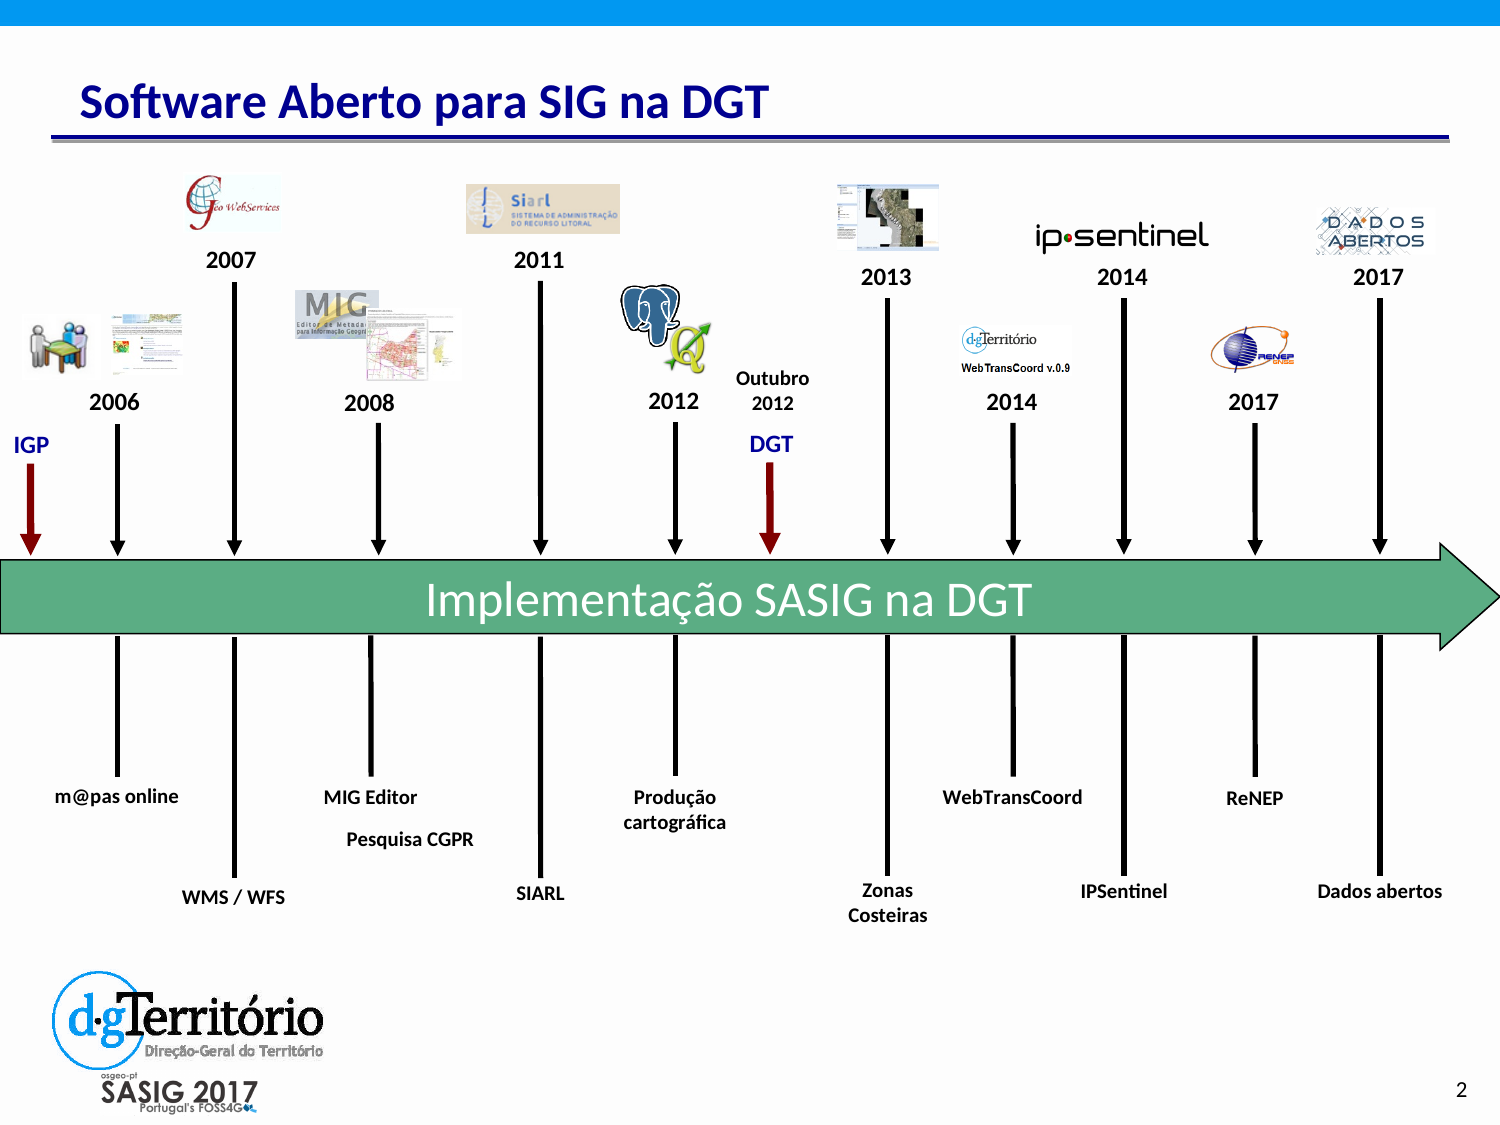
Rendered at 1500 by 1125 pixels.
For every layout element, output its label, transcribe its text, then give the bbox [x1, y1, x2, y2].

text_box WebTransCoord [927, 776, 1098, 818]
text_box Software Aberto para SIG na DGT [64, 42, 1146, 137]
text_box IPSentinel [1065, 869, 1183, 910]
text_box SIARL [501, 871, 580, 913]
text_box 2011 [498, 235, 580, 282]
text_box MIG Editor [308, 776, 433, 818]
text_box Dados abertos [1302, 869, 1458, 910]
text_box m@pas online [39, 775, 194, 816]
text_box Implementação SASIG na DGT [0, 543, 1500, 650]
text_box Pesquisa CGPR [331, 817, 489, 858]
text_box IGP [0, 421, 65, 467]
text_box DGT [734, 423, 809, 466]
text_box 2008 [329, 378, 411, 425]
text_box <number> [1169, 1066, 1483, 1107]
text_box 2012 [633, 376, 715, 423]
text_box 2006 [74, 378, 156, 424]
text_box 2017 [1338, 255, 1419, 298]
text_box 2013 [846, 252, 927, 298]
text_box 2014 [1082, 256, 1164, 298]
text_box 2017 [1213, 377, 1295, 424]
text_box 2014 [971, 377, 1053, 423]
text_box Produção cartográfica [608, 775, 742, 842]
picture [0, 0, 1500, 595]
picture [0, 598, 1500, 1125]
text_box WMS / WFS [167, 876, 301, 917]
text_box Outubro 2012 [721, 356, 825, 423]
text_box 2007 [191, 236, 272, 282]
text_box Zonas Costeiras [833, 869, 943, 935]
text_box ReNEP [1211, 776, 1299, 818]
